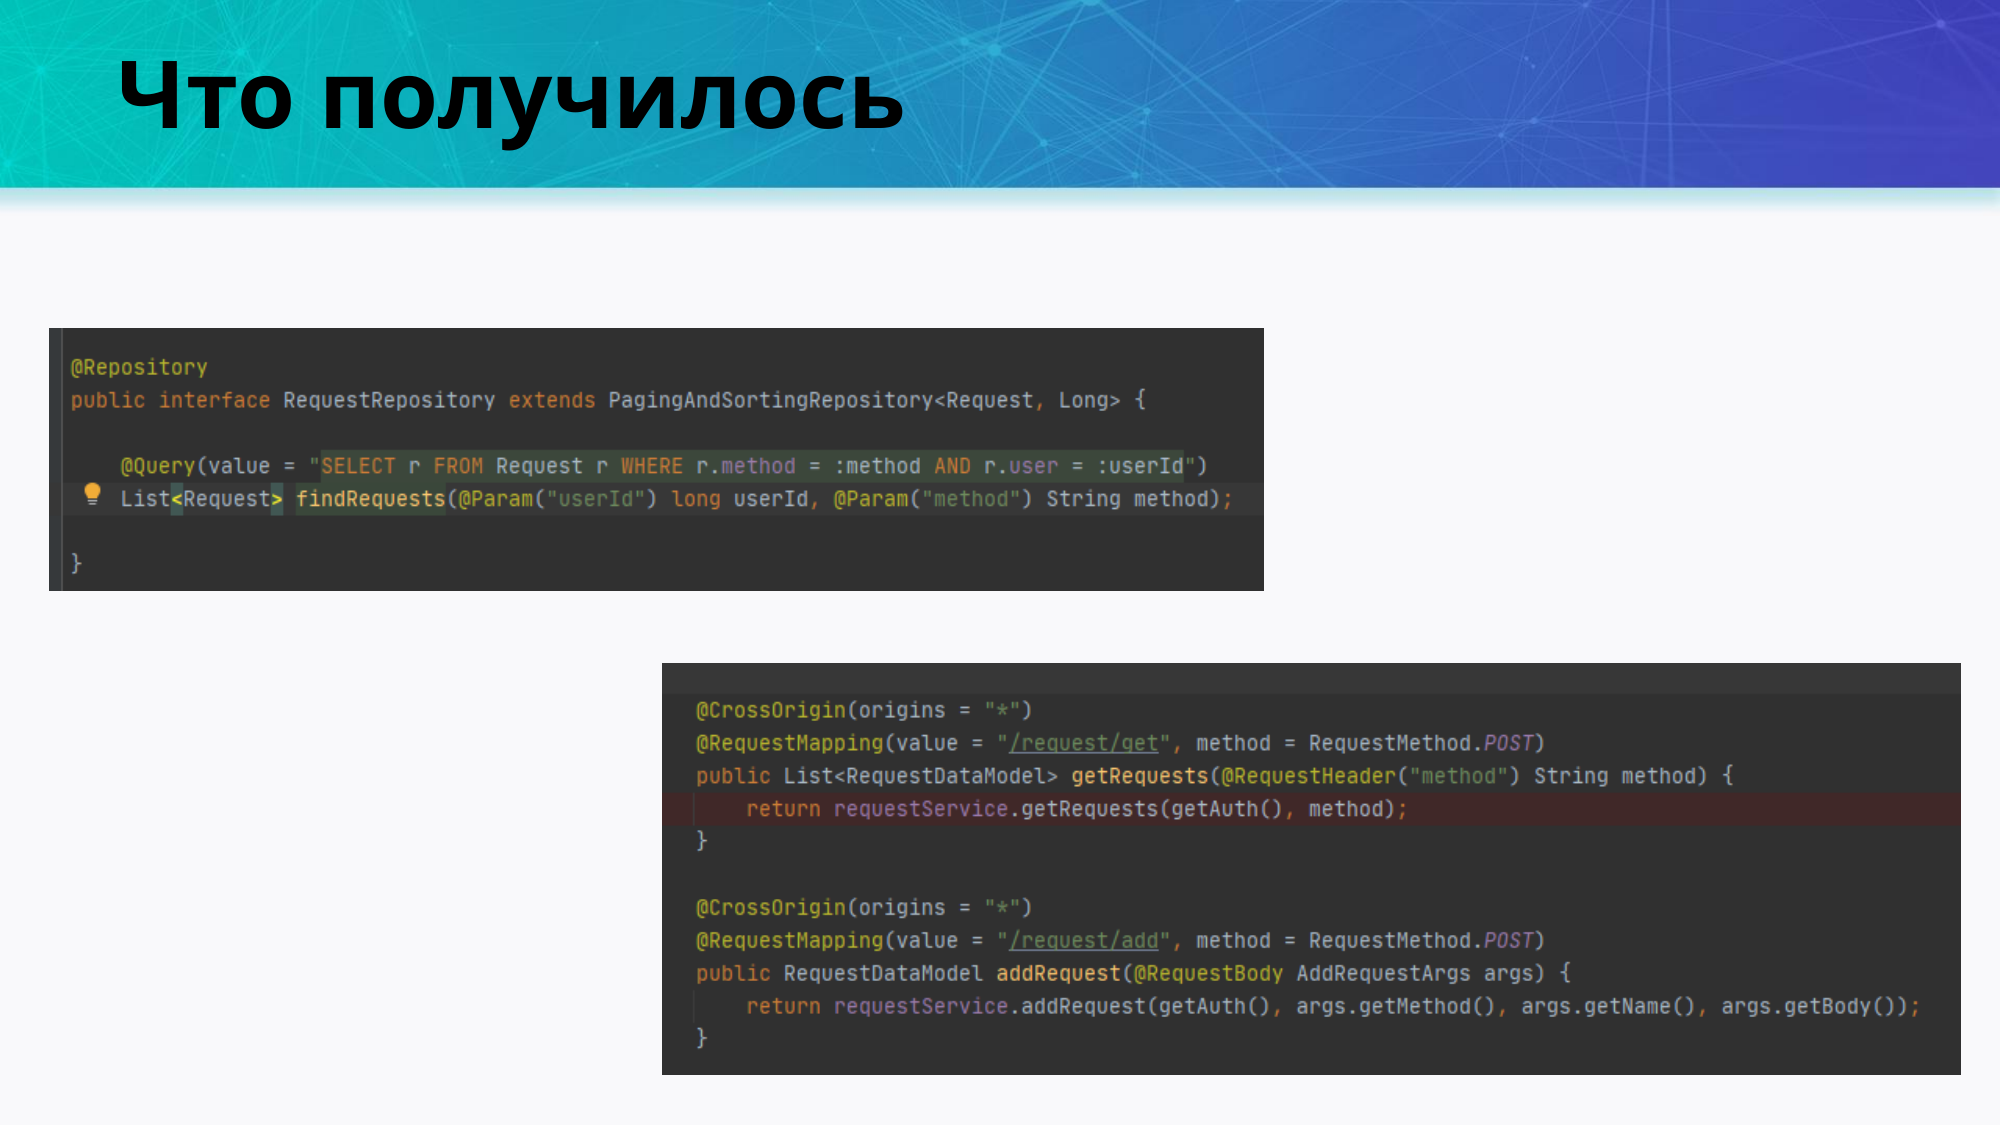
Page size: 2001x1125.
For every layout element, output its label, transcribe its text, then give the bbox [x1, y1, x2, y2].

text_box Что получилось [117, 57, 1882, 140]
picture [0, 0, 2000, 1125]
